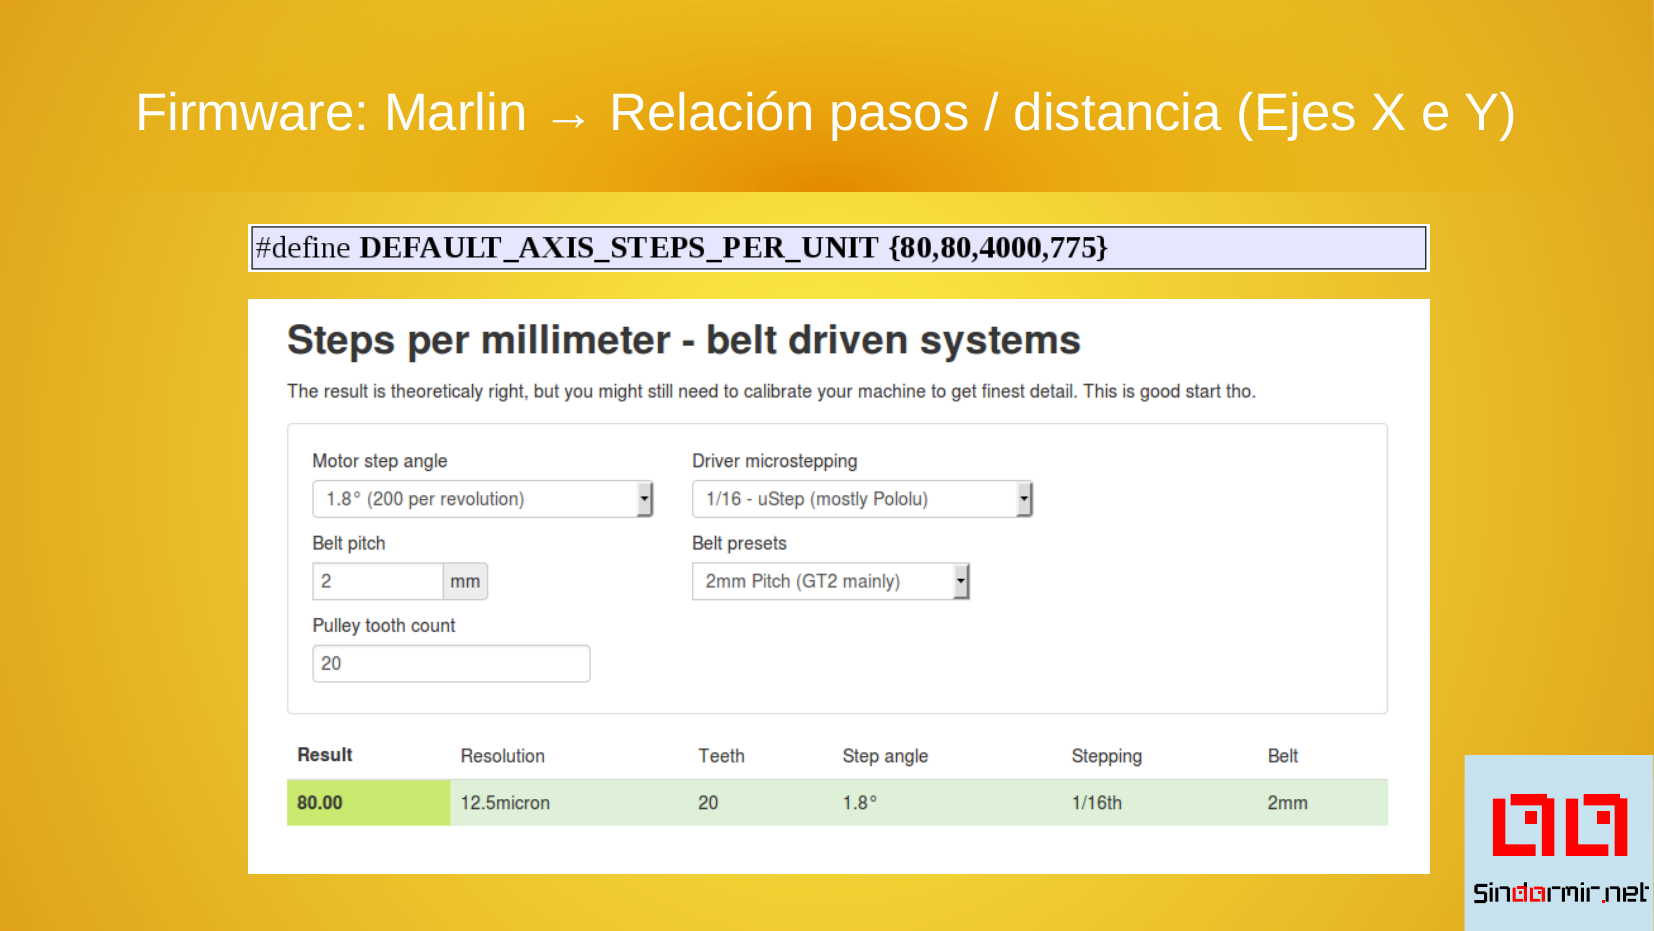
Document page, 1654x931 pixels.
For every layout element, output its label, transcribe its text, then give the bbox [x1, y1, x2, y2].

picture [1464, 755, 1654, 931]
picture [248, 299, 1430, 875]
picture [248, 224, 1430, 272]
title Firmware: Marlin → Relación pasos / distancia (Ejes X e Y) [82, 35, 1571, 189]
